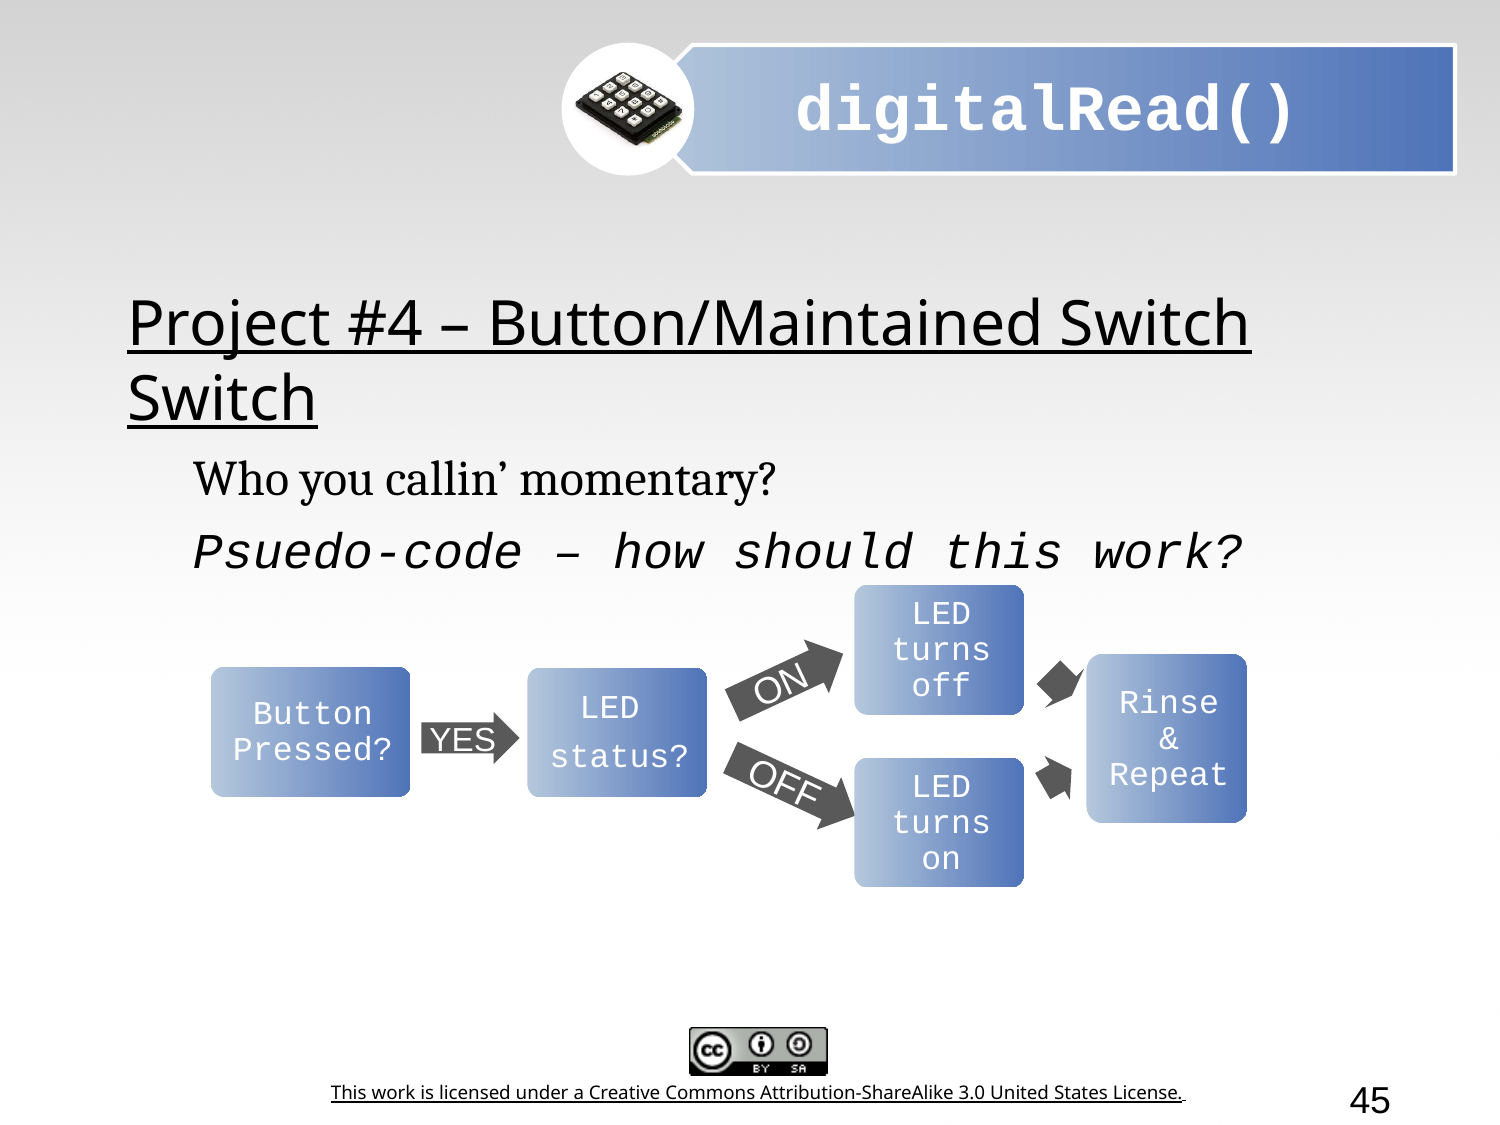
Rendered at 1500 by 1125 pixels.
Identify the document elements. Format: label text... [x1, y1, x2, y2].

text_box digitalRead() [673, 45, 1456, 174]
text_box OFF [723, 741, 854, 830]
text_box [563, 44, 693, 174]
text_box Button Pressed? [210, 667, 411, 797]
text_box [1036, 660, 1085, 708]
text_box LED turns on [854, 757, 1024, 888]
text_box LED status? [527, 667, 708, 798]
text_box ON [724, 639, 844, 722]
text_box Rinse & Repeat [1086, 654, 1248, 823]
text_box [1035, 755, 1072, 800]
text_box YES [421, 711, 520, 764]
picture [0, 0, 1500, 1125]
list Project #4 – Button/Maintained Switch Switch Who you callin’ momentary? Psuedo-code – how should this work? [112, 274, 1388, 1000]
text_box LED turns off [854, 584, 1024, 715]
